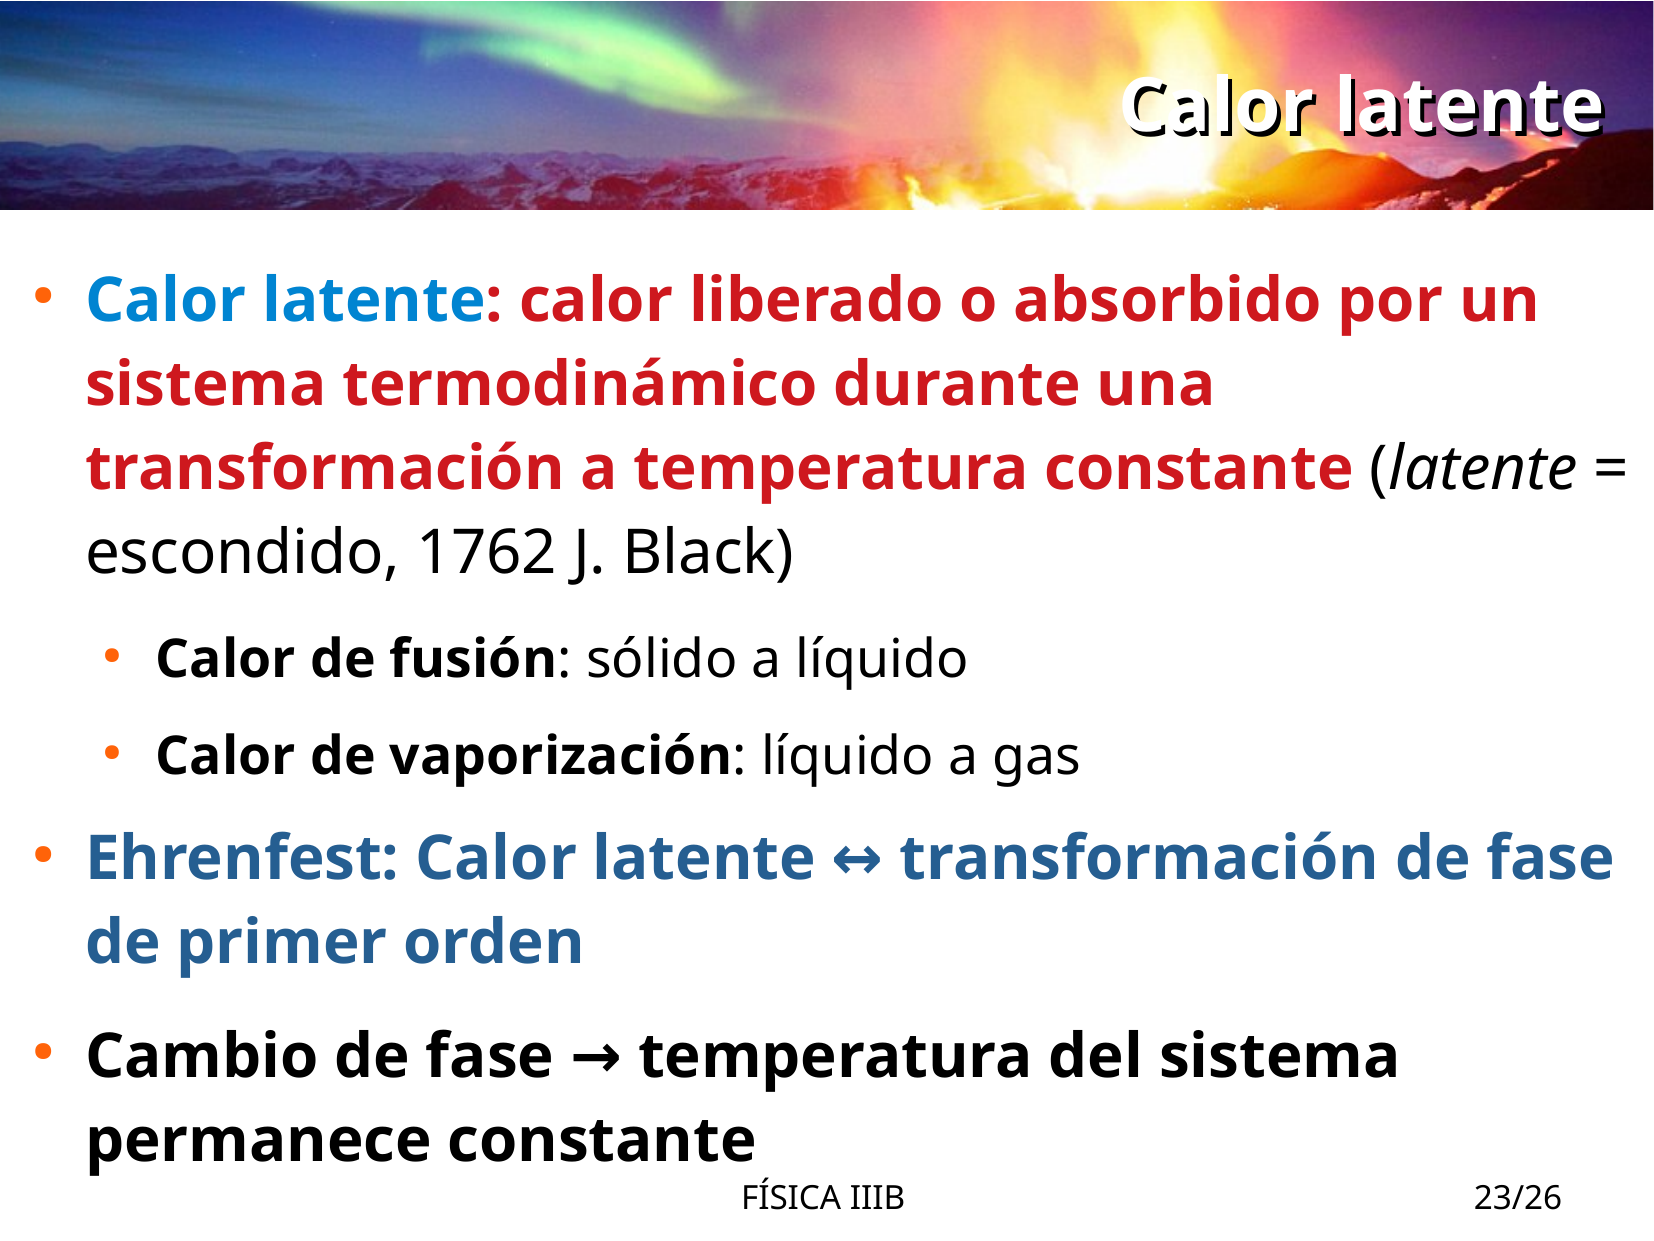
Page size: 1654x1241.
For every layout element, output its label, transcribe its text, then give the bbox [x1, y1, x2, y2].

list Calor latente: calor liberado o absorbido por un sistema termodinámico durante una transformación a temperatura constante (latente = escondido, 1762 J. Black) Calor de fusión: sólido a líquido Calor de vaporización: líquido a gas Ehrenfest: Calor latente ↔ transformación de fase de primer orden Cambio de fase → temperatura del sistema permanece constante [15, 255, 1636, 1186]
title Calor latente [45, 15, 1606, 191]
picture [0, 1, 1654, 210]
